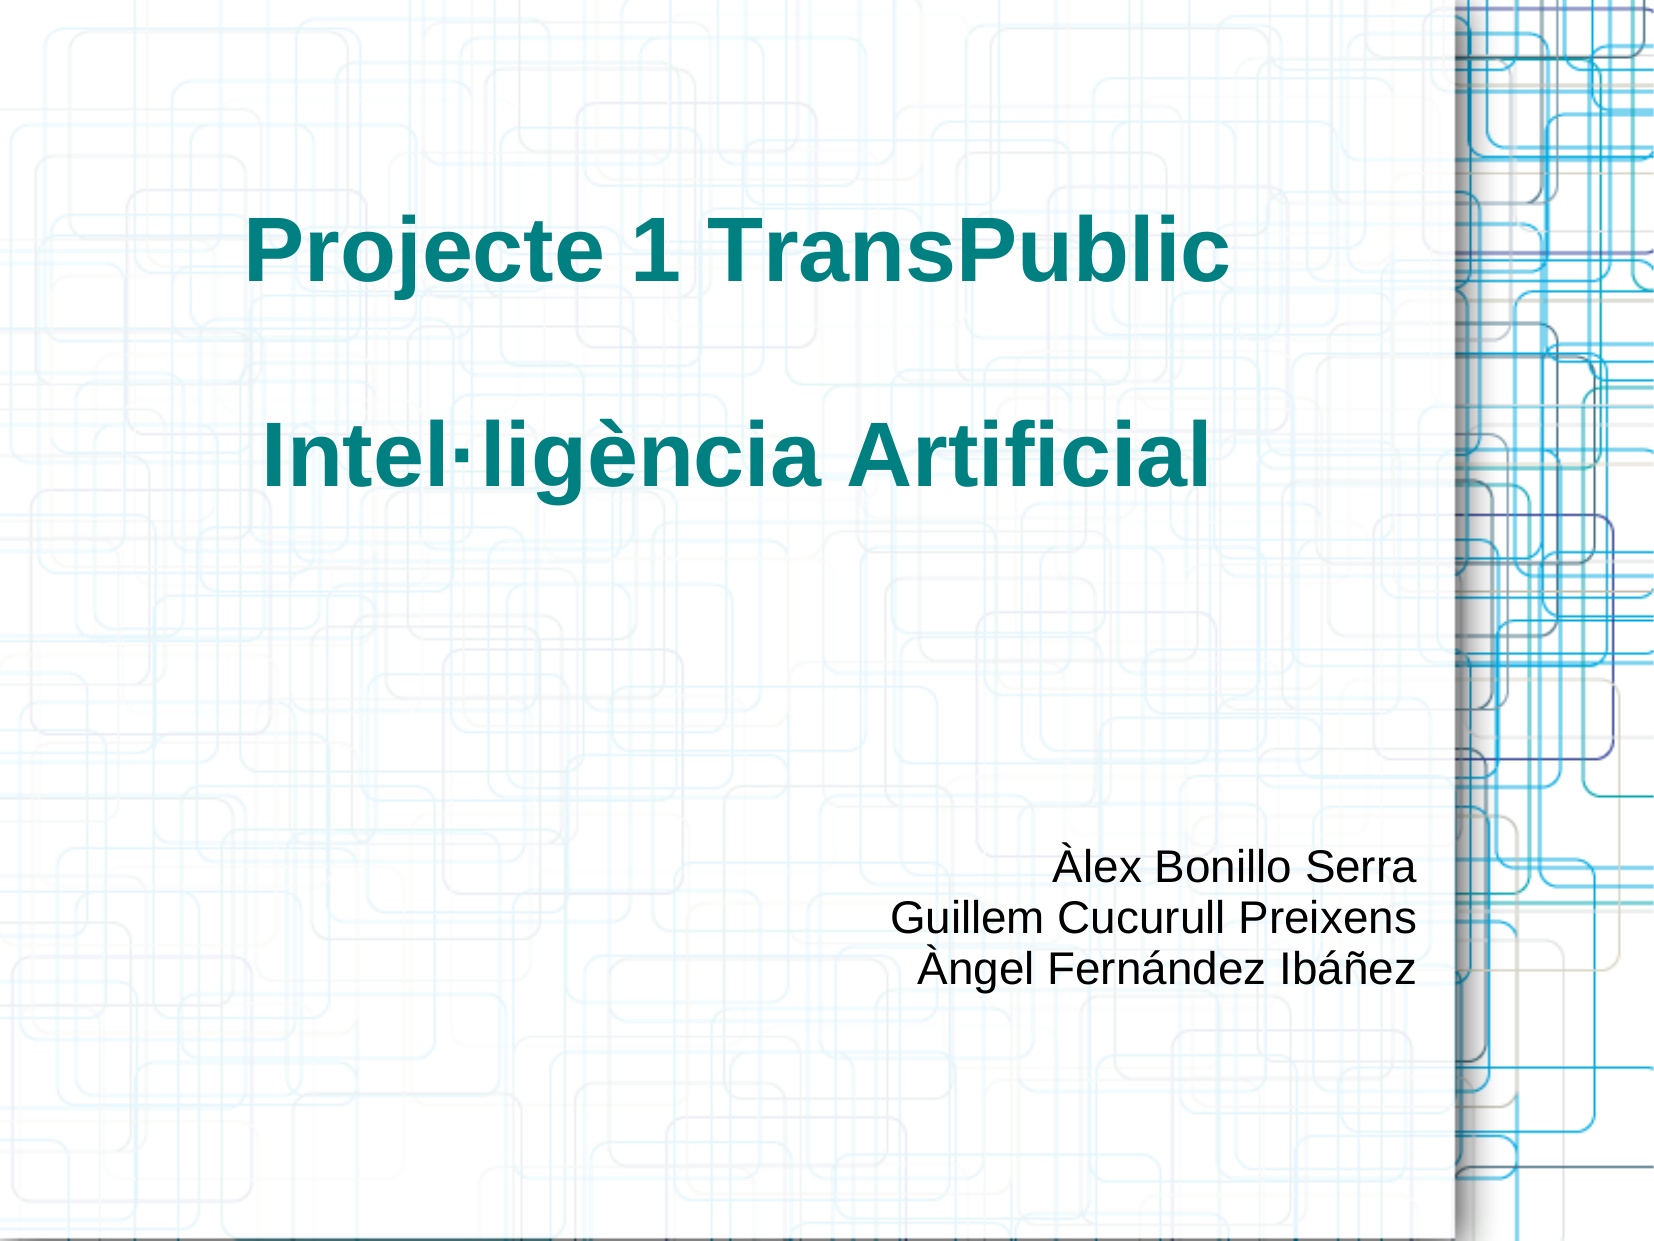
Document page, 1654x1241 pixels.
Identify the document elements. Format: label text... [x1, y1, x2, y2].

subtitle Projecte 1 TransPublic Intel·ligència Artificial Àlex Bonillo Serra Guillem Cucurull Preixens Àngel Fernández Ibáñez [59, 23, 1418, 1170]
picture [0, 0, 1654, 1241]
